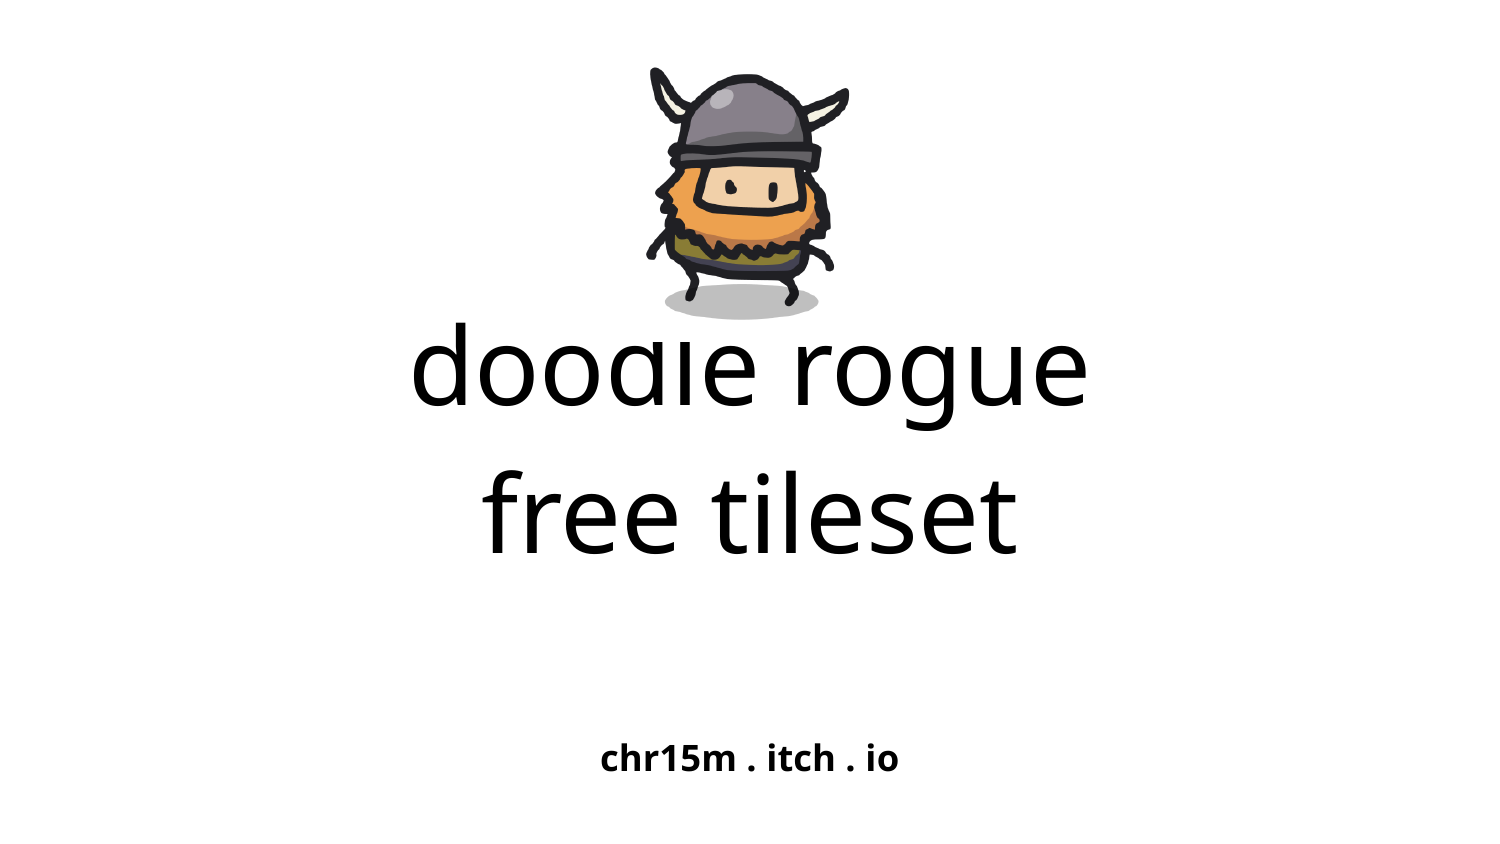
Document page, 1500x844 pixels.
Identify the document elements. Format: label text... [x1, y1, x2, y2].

title doodle rogue free tileset chr15m . itch . io [51, 116, 1449, 798]
picture [623, 39, 877, 342]
